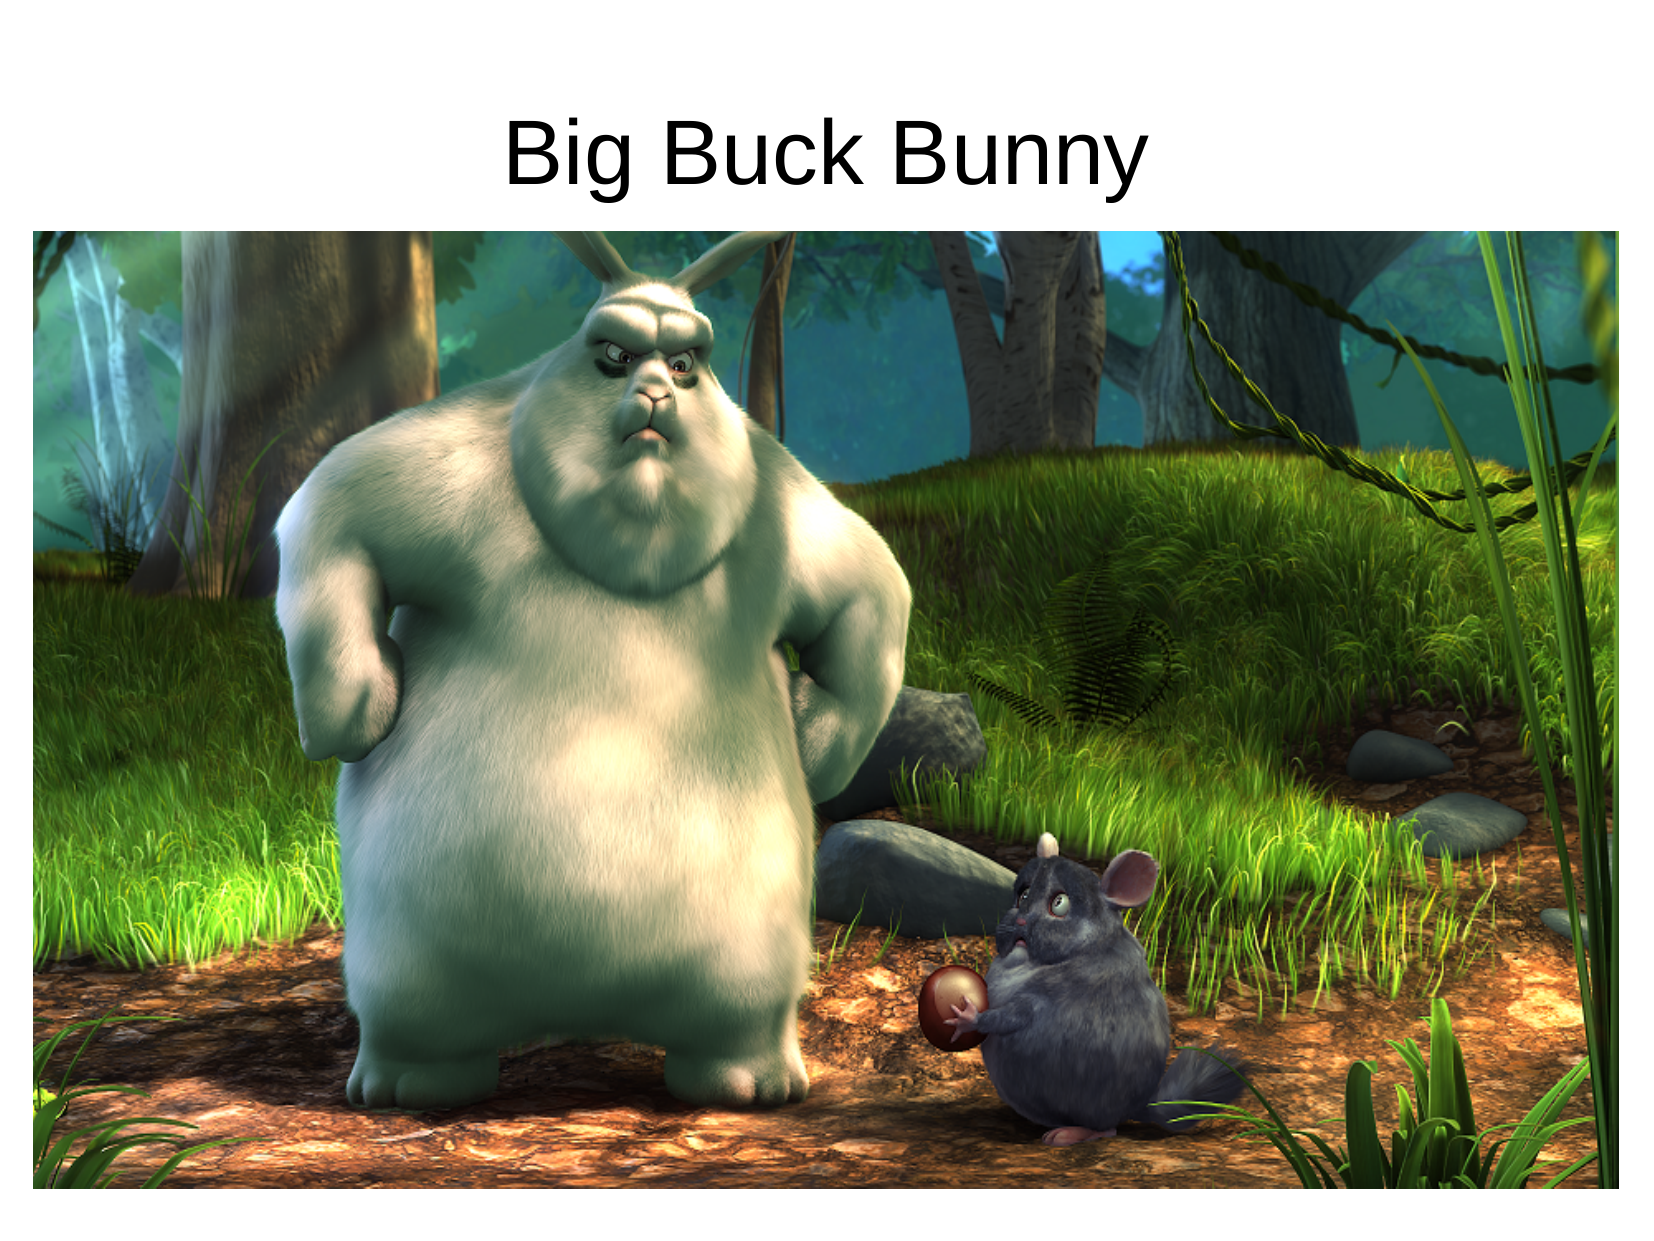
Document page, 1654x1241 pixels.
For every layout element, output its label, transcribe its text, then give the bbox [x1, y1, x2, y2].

picture [33, 231, 1619, 1189]
title Big Buck Bunny [82, 49, 1571, 231]
